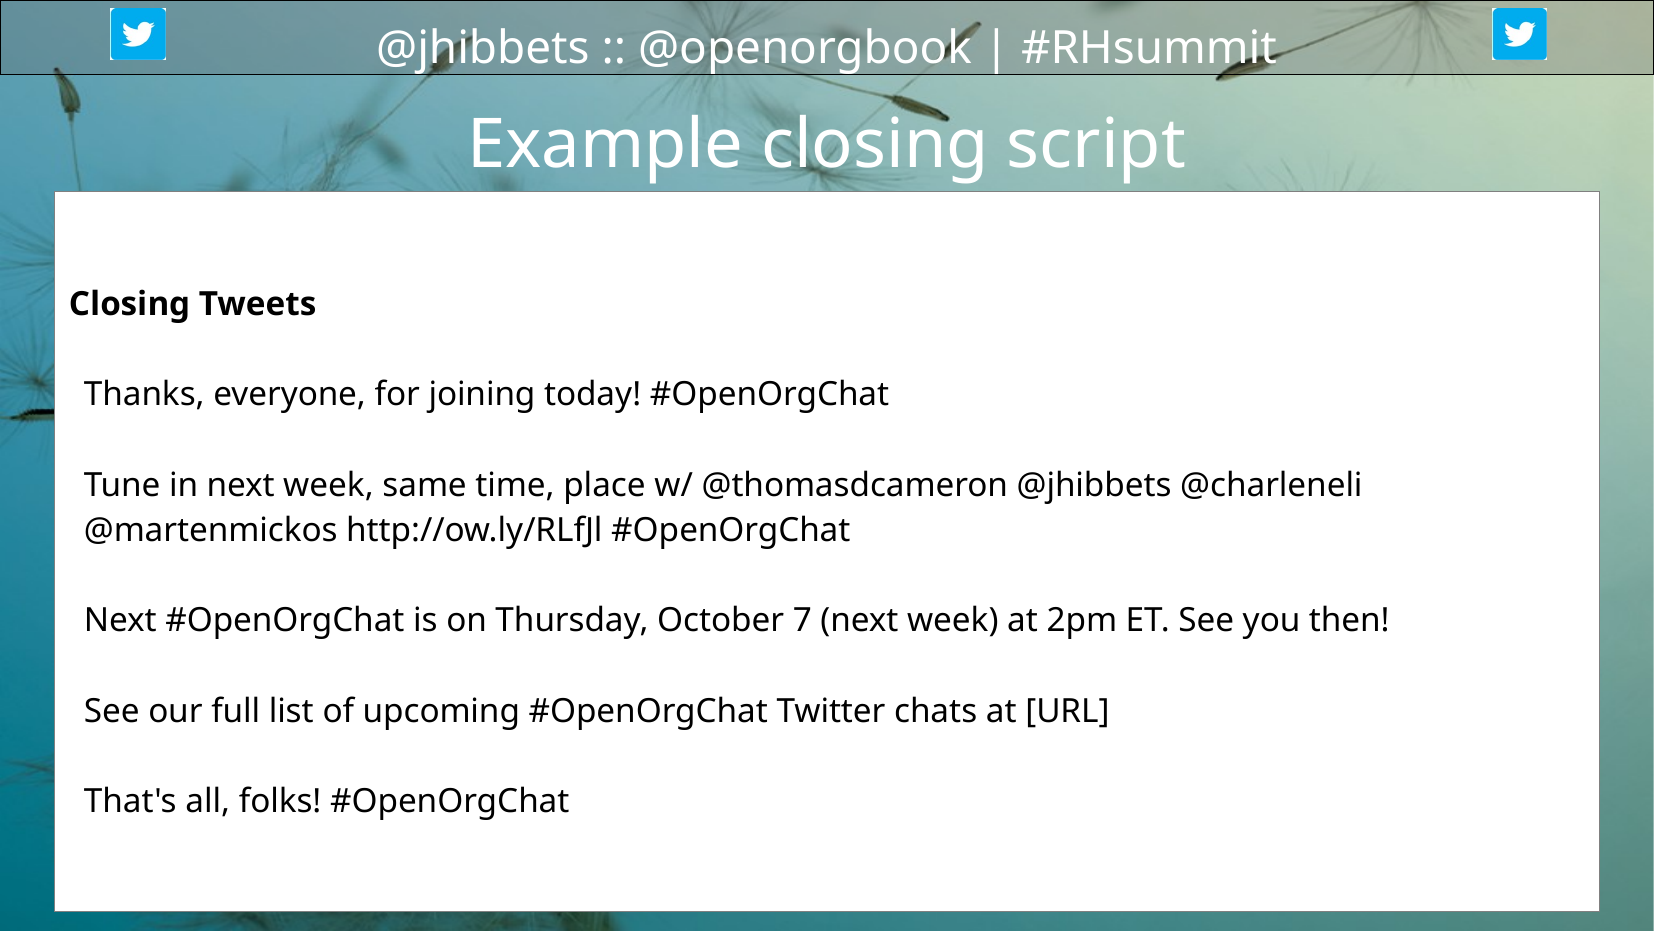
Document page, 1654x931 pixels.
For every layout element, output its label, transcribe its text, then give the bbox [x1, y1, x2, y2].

picture [1506, 22, 1535, 46]
picture [0, 75, 1654, 931]
text_box Closing Tweets Thanks, everyone, for joining today! #OpenOrgChat Tune in next week, same time, place w/ @thomasdcameron @jhibbets @charleneli @martenmickos http://ow.ly/RLfJl #OpenOrgChat Next #OpenOrgChat is on Thursday, October 7 (next week) at 2pm ET. See you then! See our full list of upcoming #OpenOrgChat Twitter chats at [URL] That's all, folks! #OpenOrgChat [54, 191, 1600, 912]
title Example closing script [82, 63, 1571, 191]
picture [124, 22, 154, 46]
